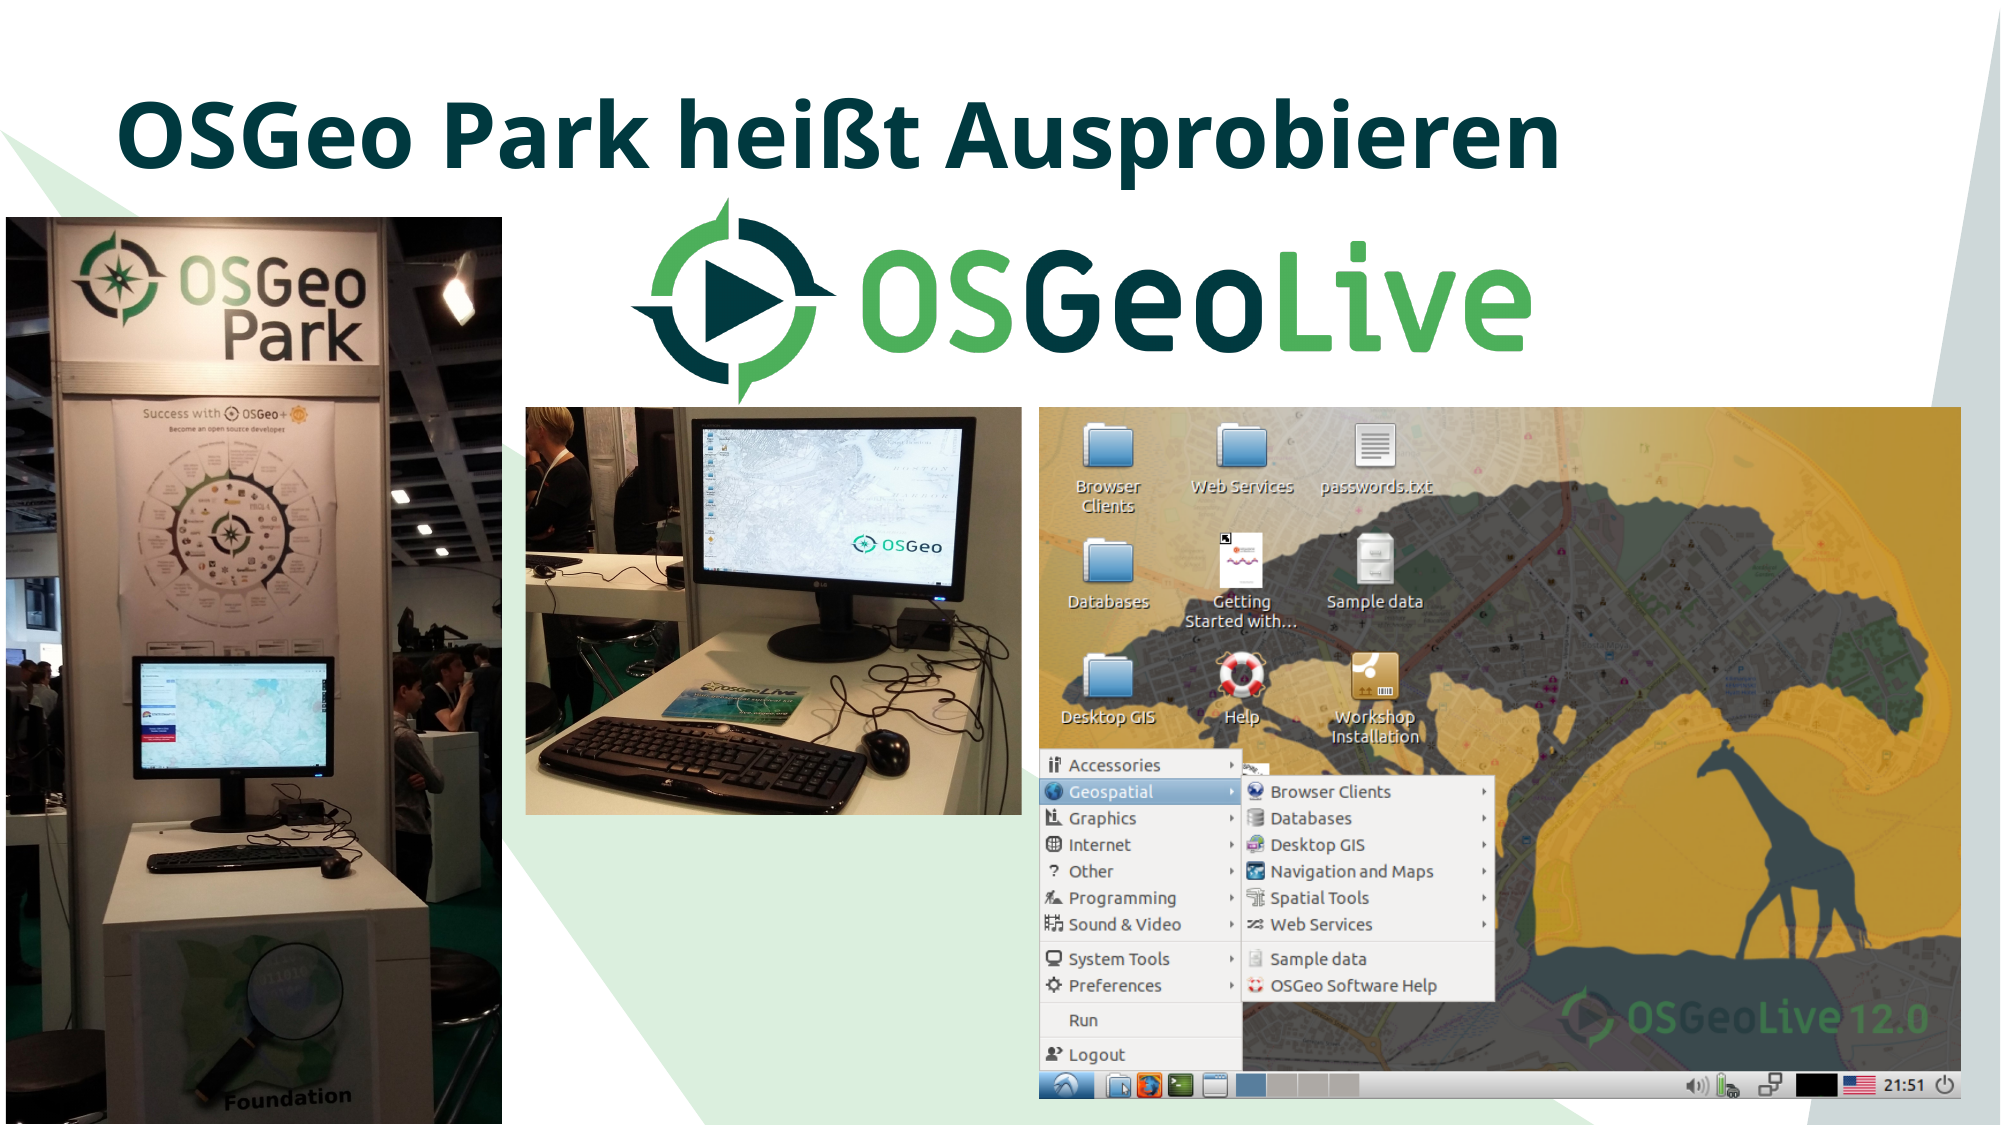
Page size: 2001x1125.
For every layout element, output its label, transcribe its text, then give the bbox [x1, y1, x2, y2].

picture [525, 192, 1961, 1099]
picture [5, 217, 502, 1124]
title OSGeo Park heißt Ausprobieren [99, 44, 2000, 233]
